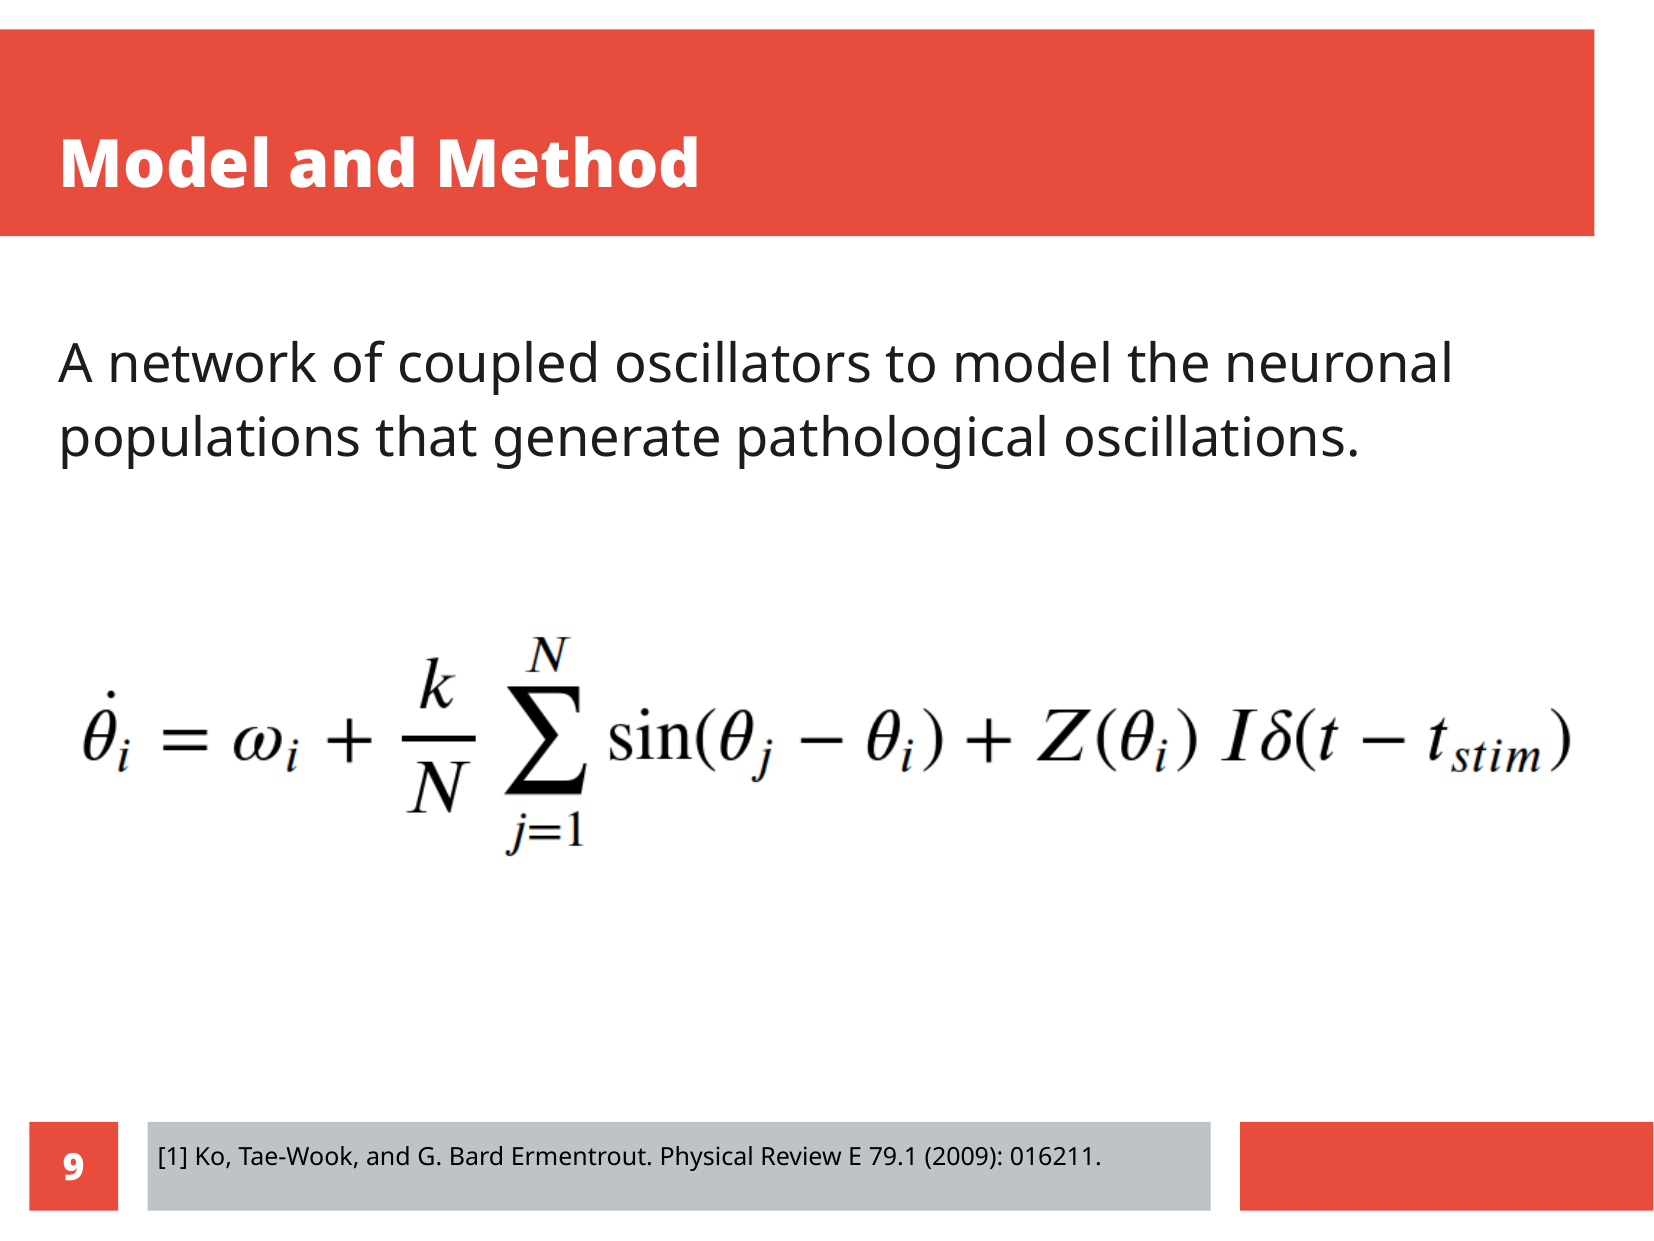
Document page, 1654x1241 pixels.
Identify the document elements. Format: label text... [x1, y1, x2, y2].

title Model and Method [58, 58, 1595, 207]
text_box [1] Ko, Tae-Wook, and G. Bard Ermentrout. Physical Review E 79.1 (2009): 016211. [142, 1131, 1234, 1206]
list A network of coupled oscillators to model the neuronal populations that generate pathological oscillations. [58, 324, 1565, 1093]
picture [75, 633, 1576, 862]
